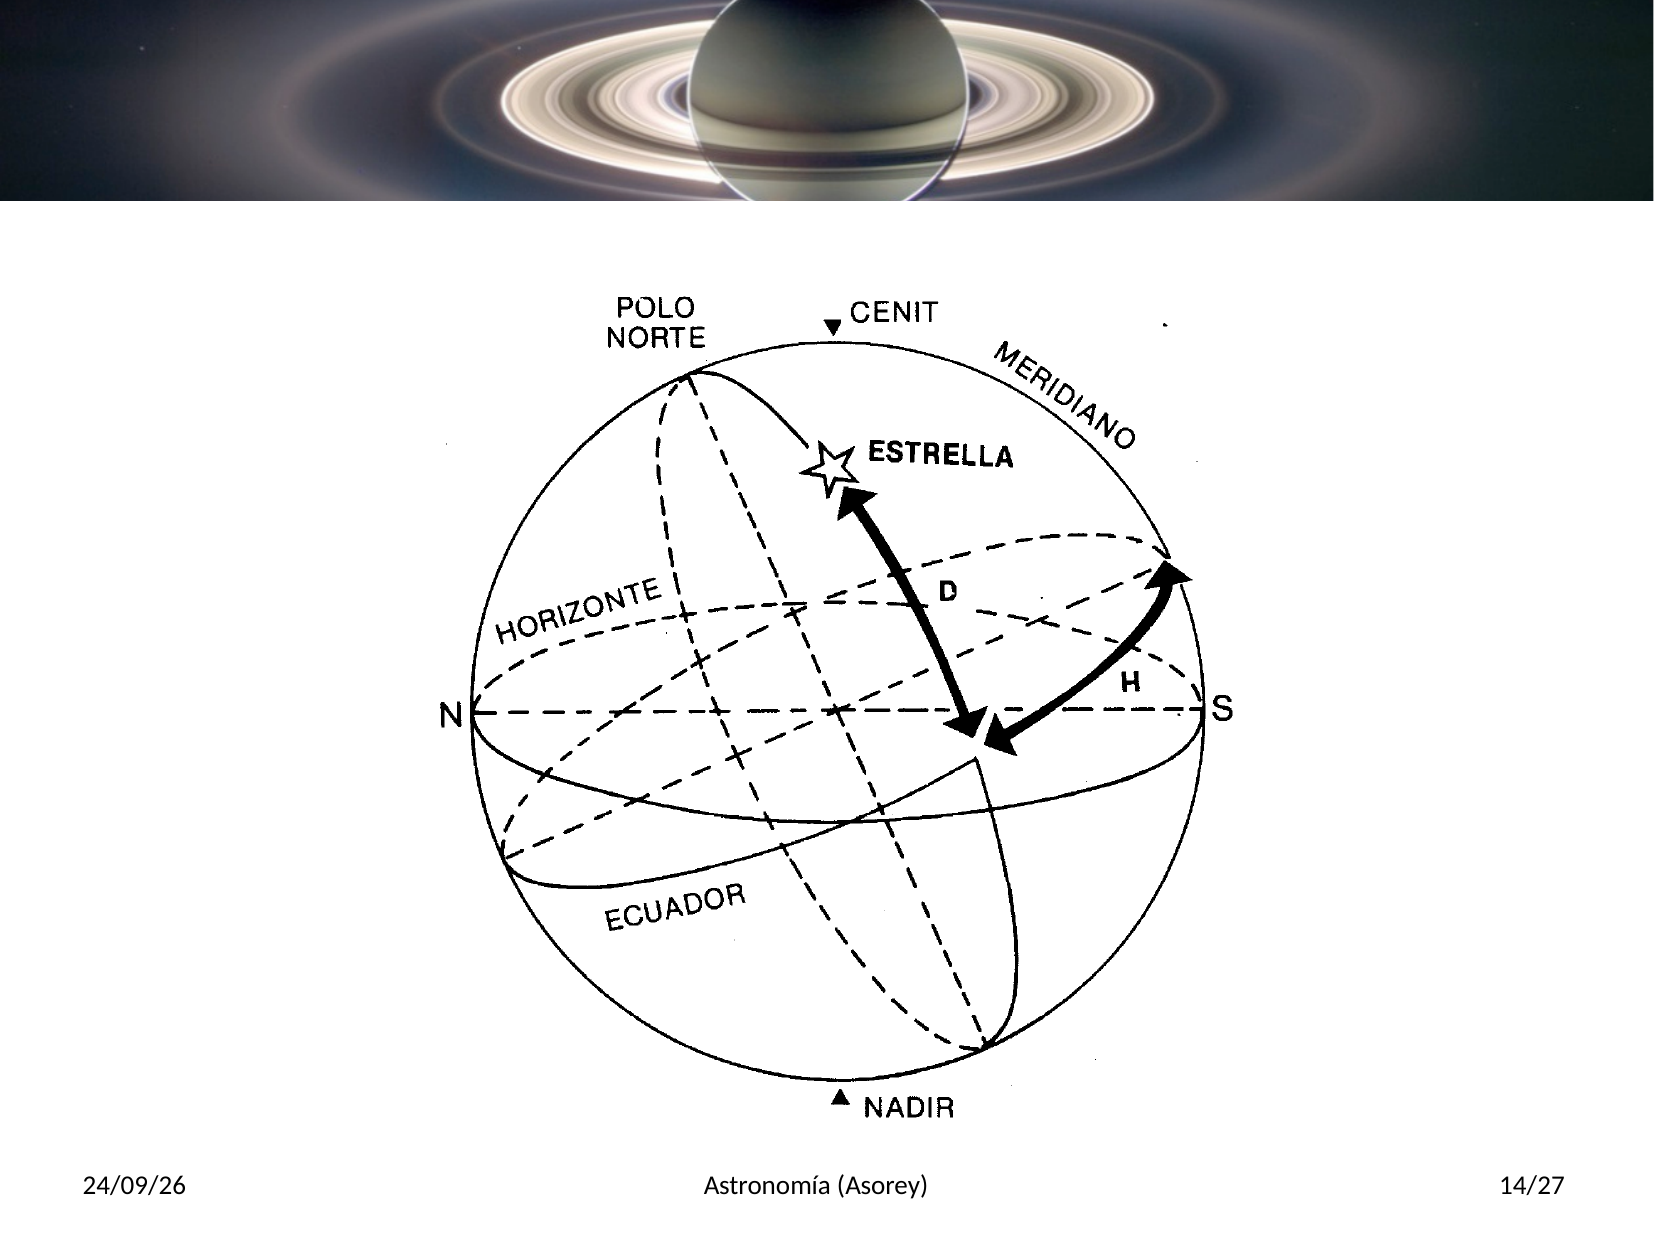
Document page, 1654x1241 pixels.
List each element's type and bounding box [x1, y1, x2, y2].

picture [369, 254, 1285, 1171]
picture [0, 0, 1654, 201]
